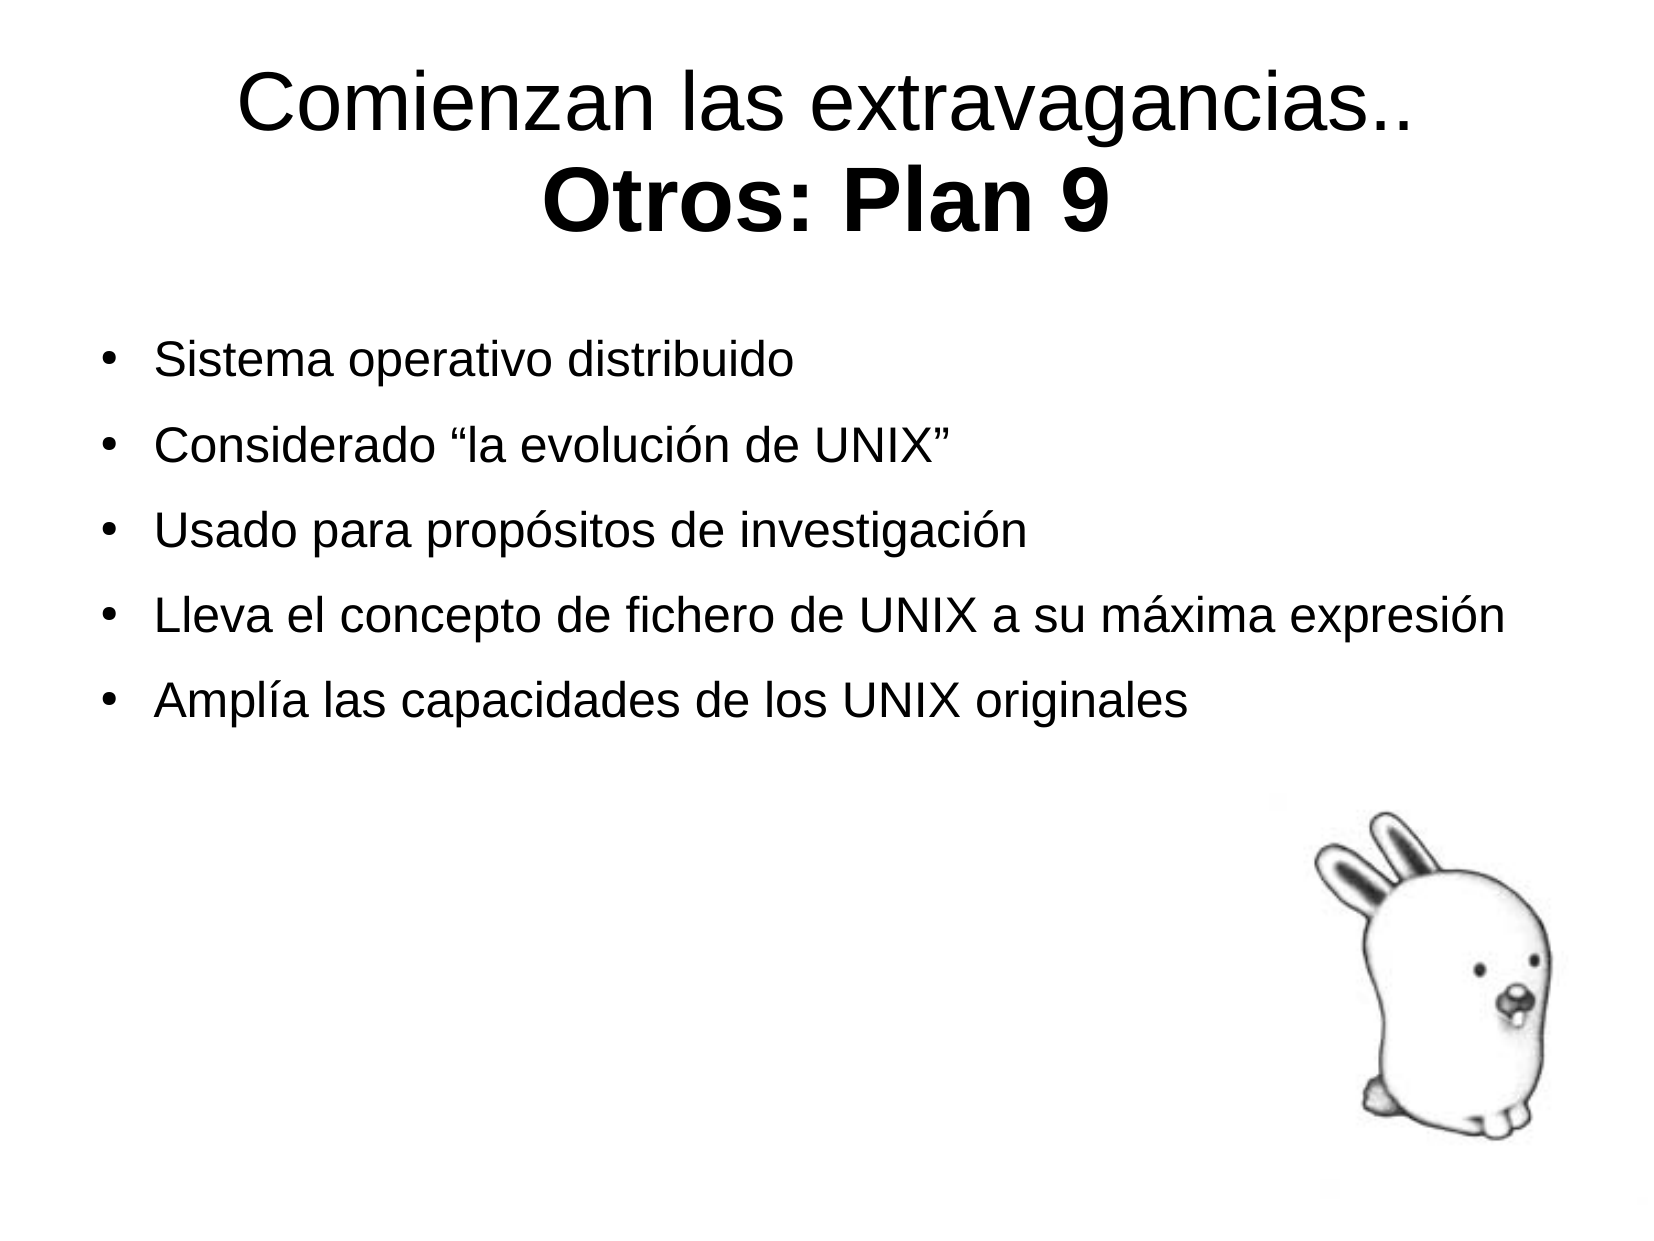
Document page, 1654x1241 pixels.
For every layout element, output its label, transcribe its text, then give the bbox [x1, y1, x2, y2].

picture [1269, 793, 1648, 1205]
list Sistema operativo distribuido Considerado “la evolución de UNIX” Usado para propósitos de investigación Lleva el concepto de fichero de UNIX a su máxima expresión Amplía las capacidades de los UNIX originales [82, 331, 1654, 1241]
title Comienzan las extravagancias.. Otros: Plan 9 [82, 49, 1571, 257]
